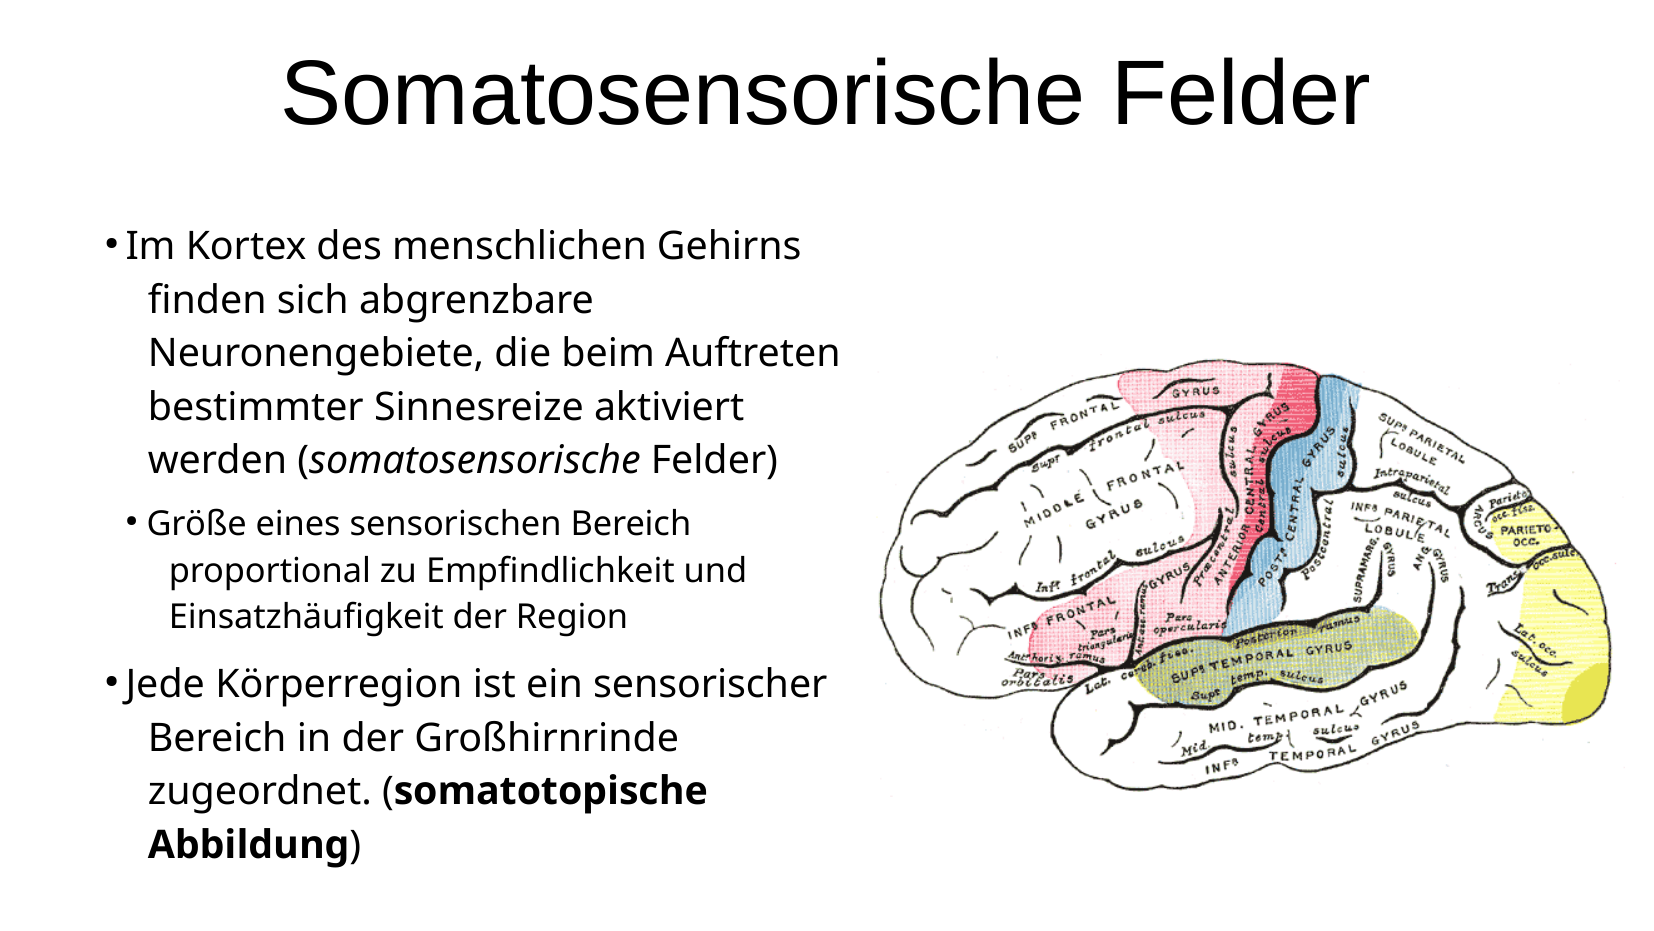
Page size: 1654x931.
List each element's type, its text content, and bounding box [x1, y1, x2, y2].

title Somatosensorische Felder [82, 37, 1571, 148]
list Im Kortex des menschlichen Gehirns finden sich abgrenzbare Neuronengebiete, die beim Auftreten bestimmter Sinnesreize aktiviert werden (somatosensorische Felder) Größe eines sensorischen Bereich proportional zu Empfindlichkeit und Einsatzhäufigkeit der Region Jede Körperregion ist ein sensorischer Bereich in der Großhirnrinde zugeordnet. (somatotopische Abbildung) [82, 217, 857, 886]
picture [874, 354, 1625, 797]
